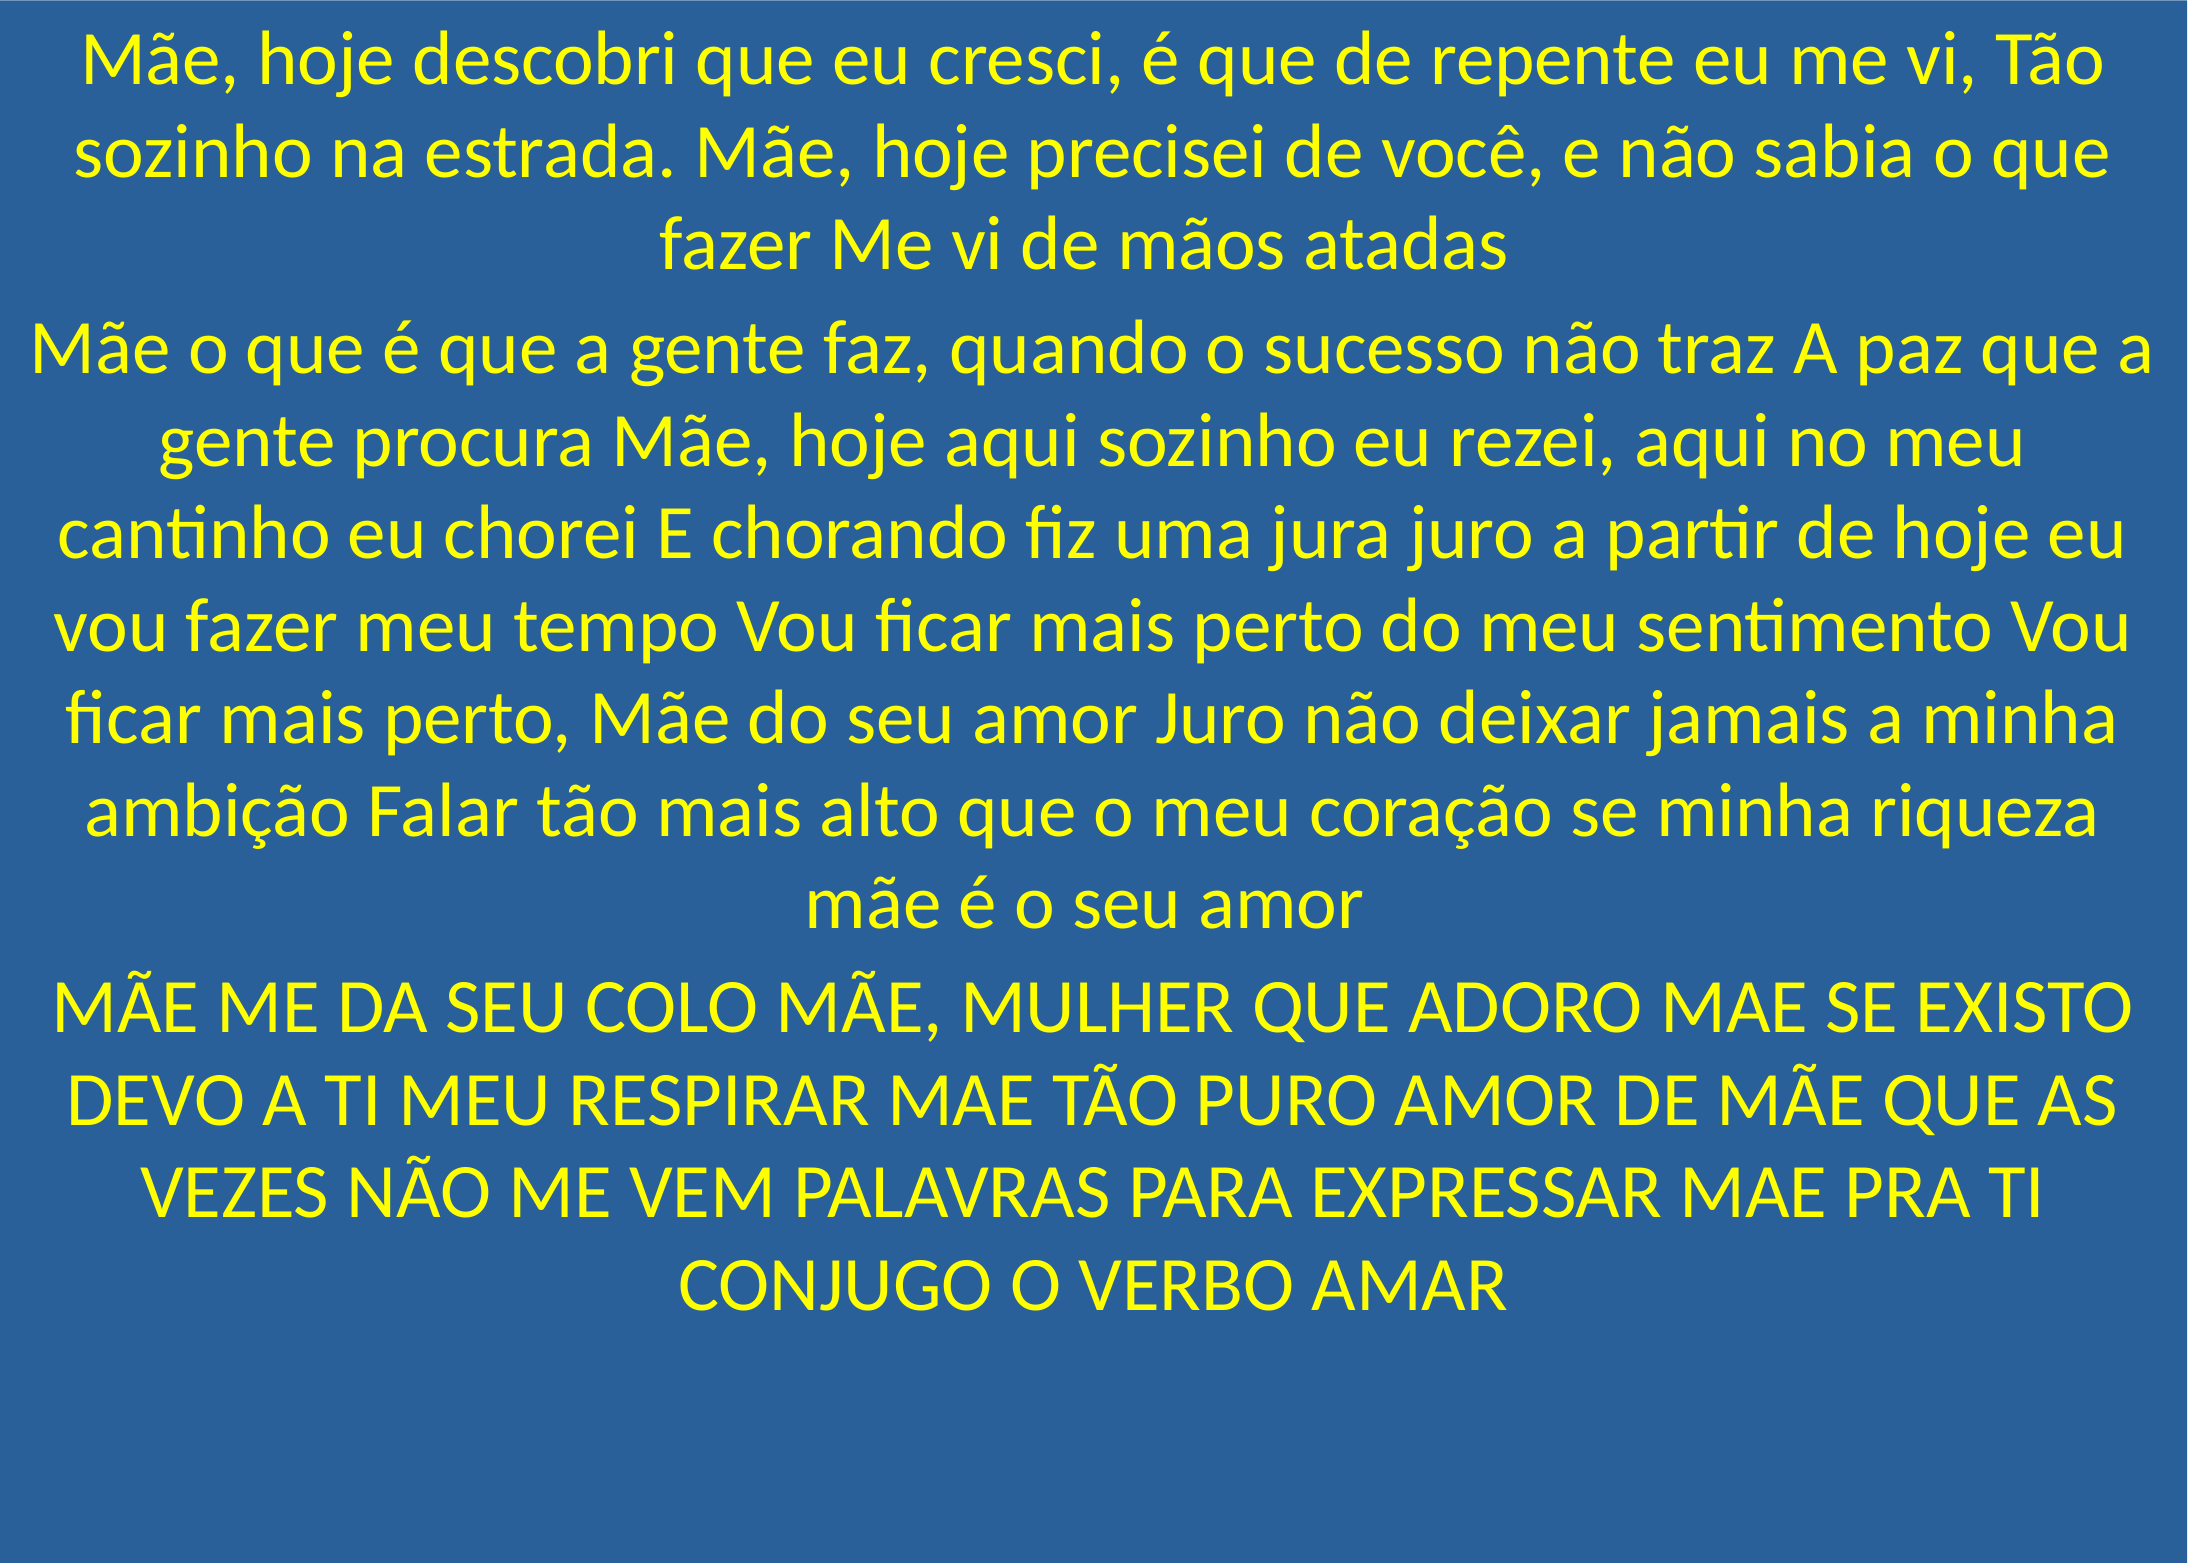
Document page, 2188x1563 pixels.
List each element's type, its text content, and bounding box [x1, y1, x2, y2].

text_box Mãe, hoje descobri que eu cresci, é que de repente eu me vi, Tão sozinho na estrada. Mãe, hoje precisei de você, e não sabia o que fazer Me vi de mãos atadas Mãe o que é que a gente faz, quando o sucesso não traz A paz que a gente procura Mãe, hoje aqui sozinho eu rezei, aqui no meu cantinho eu chorei E chorando fiz uma jura juro a partir de hoje eu vou fazer meu tempo Vou ficar mais perto do meu sentimento Vou ficar mais perto, Mãe do seu amor Juro não deixar jamais a minha ambição Falar tão mais alto que o meu coração se minha riqueza mãe é o seu amor MÃE ME DA SEU COLO MÃE, MULHER QUE ADORO MAE SE EXISTO DEVO A TI MEU RESPIRAR MAE TÃO PURO AMOR DE MÃE QUE AS VEZES NÃO ME VEM PALAVRAS PARA EXPRESSAR MAE PRA TI CONJUGO O VERBO AMAR [0, 0, 2188, 1563]
